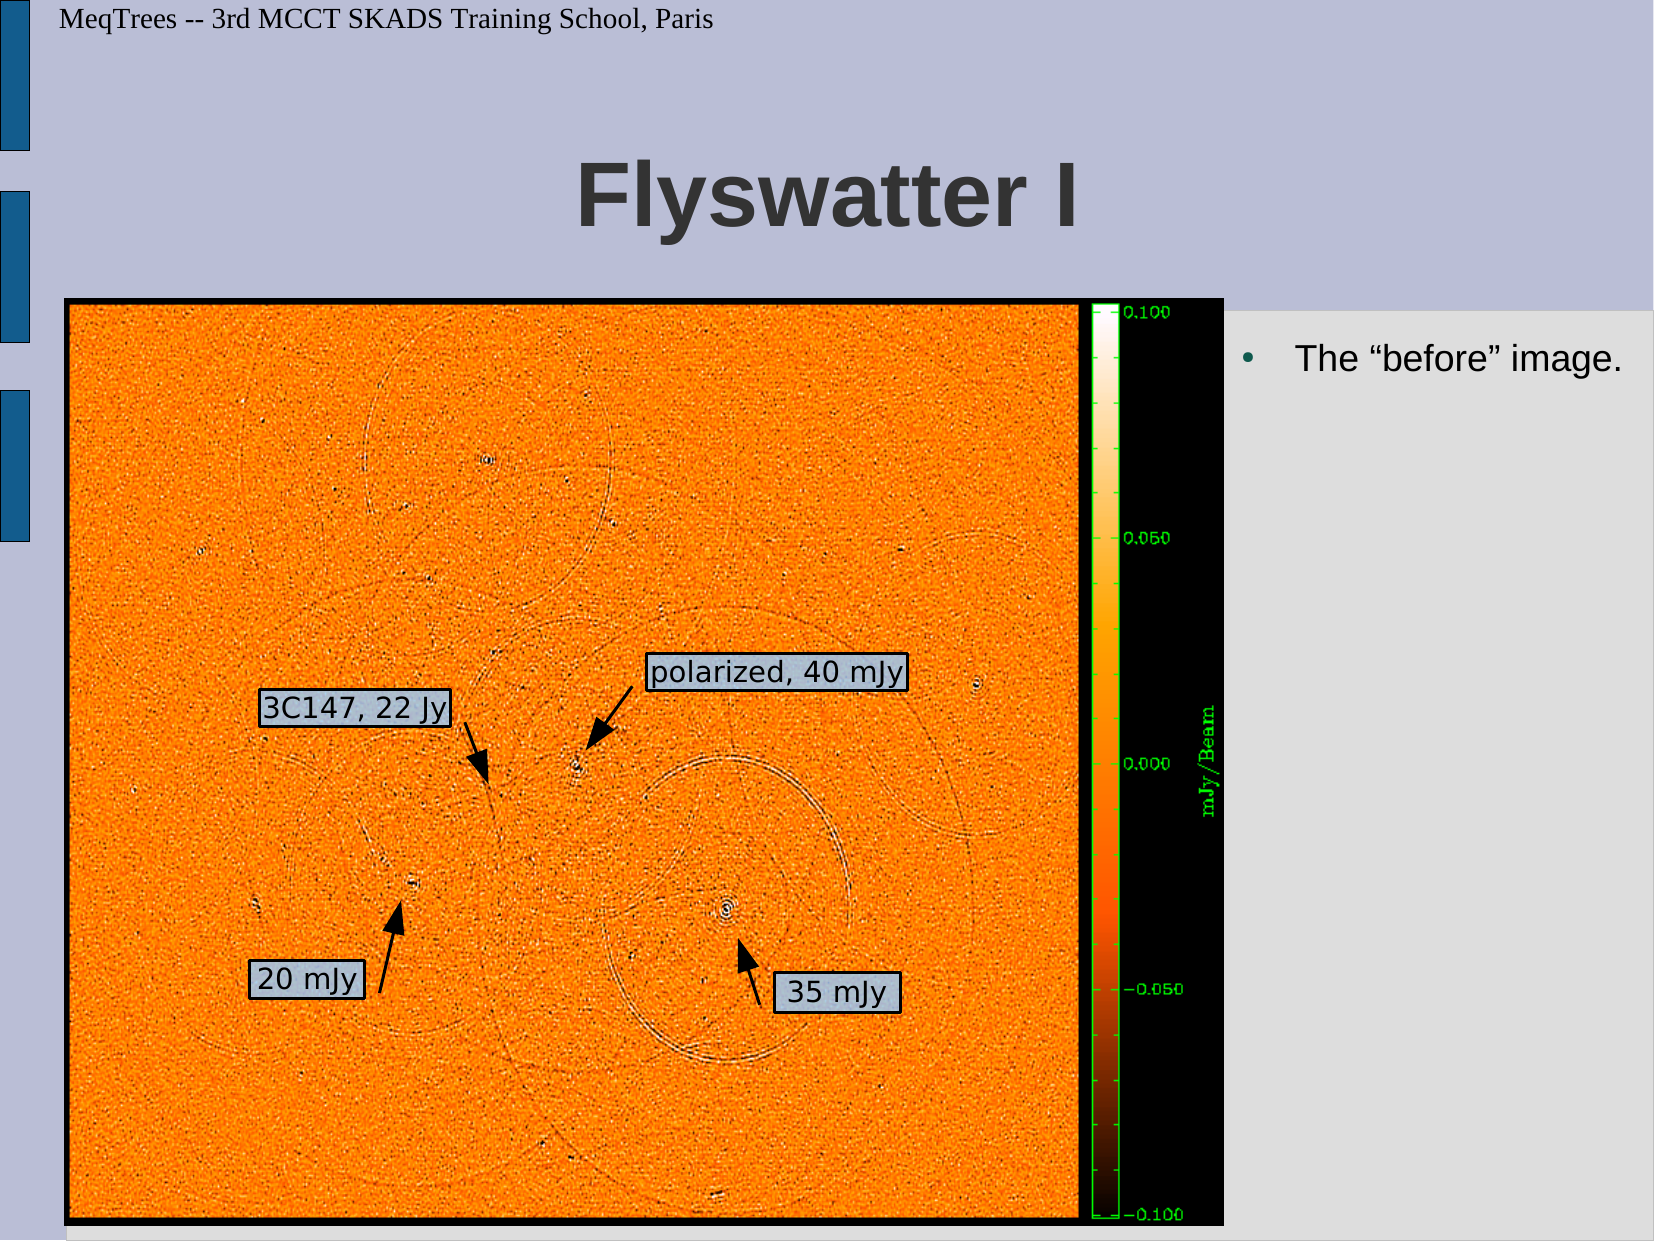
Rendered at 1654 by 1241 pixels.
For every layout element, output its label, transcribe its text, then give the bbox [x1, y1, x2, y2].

text_box 20 mJy [249, 960, 365, 998]
picture [64, 298, 1224, 1226]
text_box 35 mJy [774, 972, 900, 1013]
text_box polarized, 40 mJy [647, 654, 907, 691]
text_box 3C147, 22 Jy [260, 690, 450, 727]
list The “before” image. [1223, 337, 1654, 1163]
title Flyswatter I [121, 91, 1534, 299]
